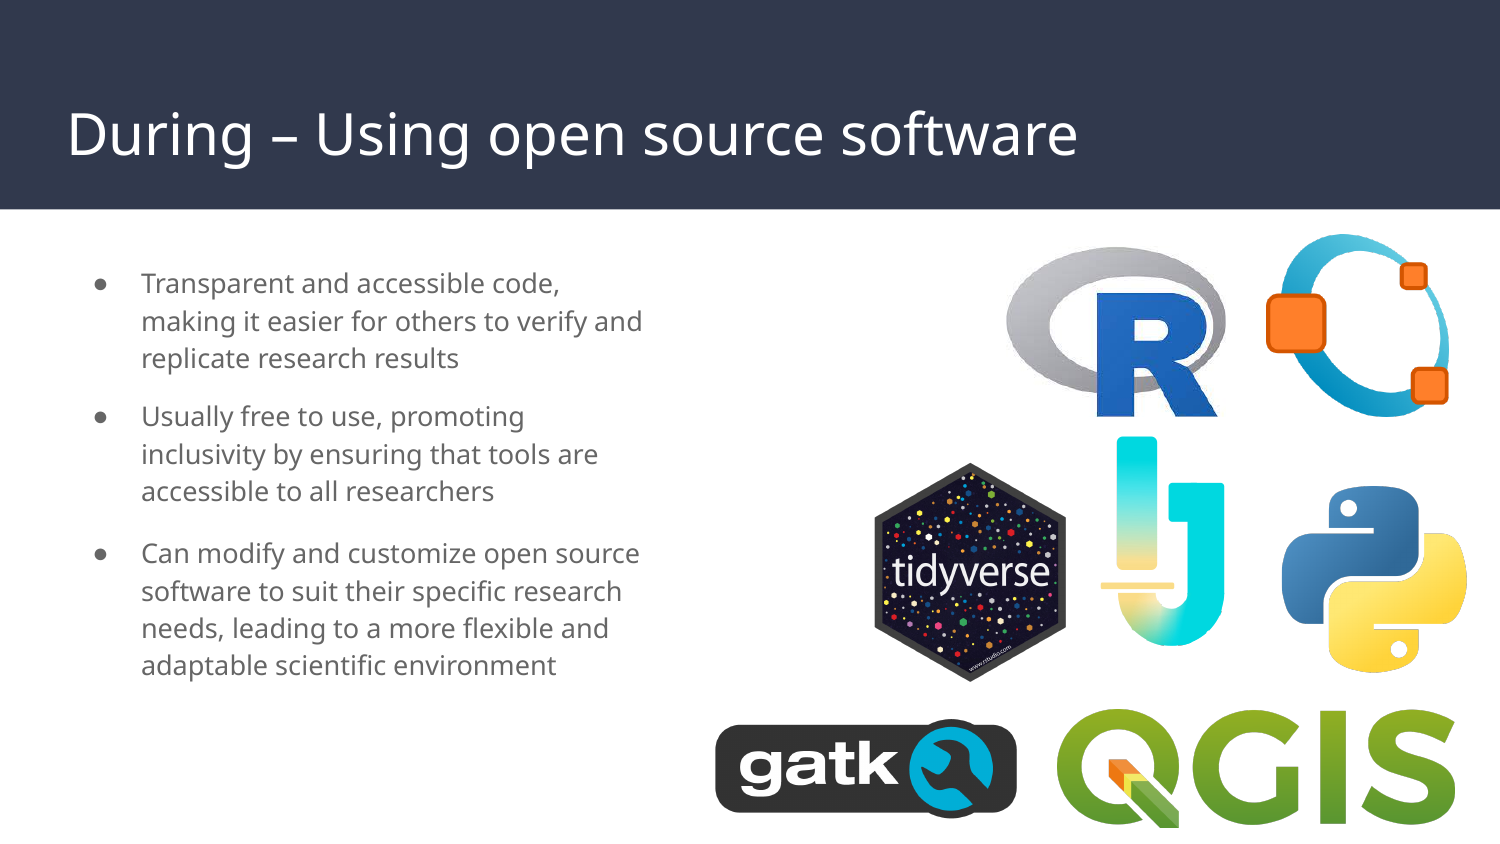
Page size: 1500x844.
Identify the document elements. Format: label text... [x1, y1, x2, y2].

picture [709, 717, 1023, 820]
picture [1006, 246, 1226, 417]
picture [1266, 234, 1449, 417]
list Transparent and accessible code, making it easier for others to verify and replicate research results Usually free to use, promoting inclusivity by ensuring that tools are accessible to all researchers Can modify and customize open source software to suit their specific research needs, leading to a more flexible and adaptable scientific environment [51, 247, 659, 752]
title During – Using open source software [51, 82, 1449, 185]
picture [1057, 709, 1455, 828]
picture [874, 421, 1473, 682]
